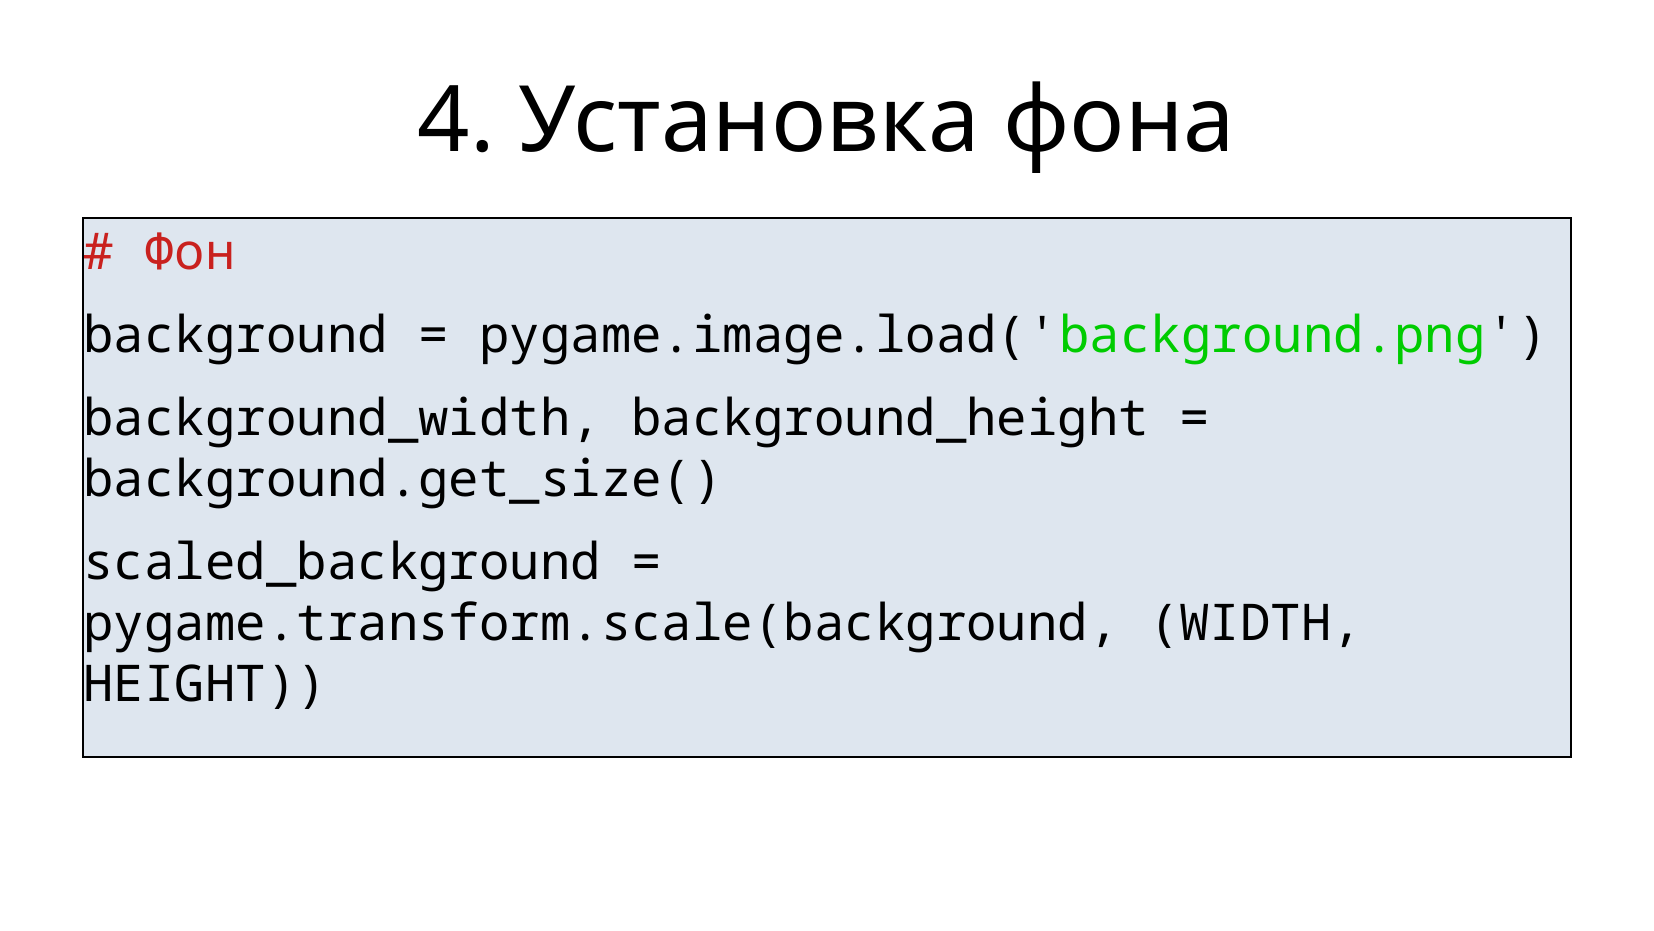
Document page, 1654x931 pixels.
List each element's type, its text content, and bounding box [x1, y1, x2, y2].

list # Фон background = pygame.image.load('background.png') background_width, background_height = background.get_size() scaled_background = pygame.transform.scale(background, (WIDTH, HEIGHT)) [82, 217, 1571, 757]
title 4. Установка фона [82, 37, 1571, 193]
